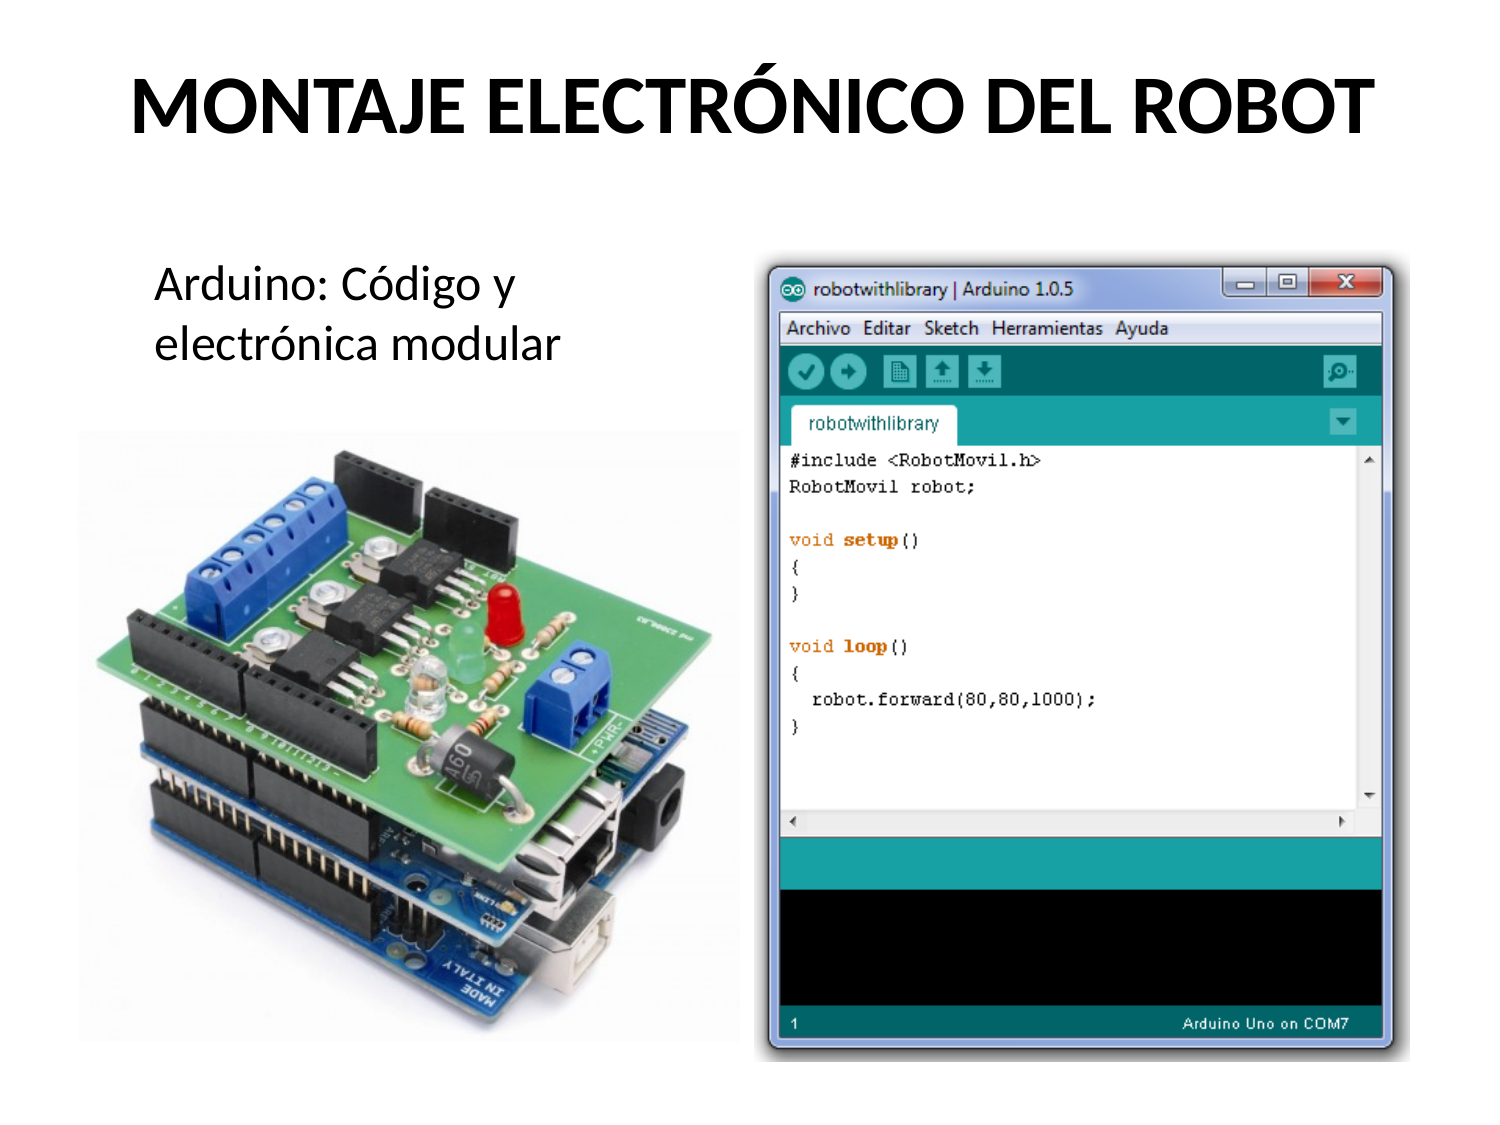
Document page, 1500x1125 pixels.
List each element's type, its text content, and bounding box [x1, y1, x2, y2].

picture [754, 249, 1410, 1062]
picture [78, 406, 740, 1068]
text_box MONTAJE ELECTRÓNICO DEL ROBOT [78, 42, 1428, 177]
text_box Arduino: Código y electrónica modular [139, 243, 684, 379]
